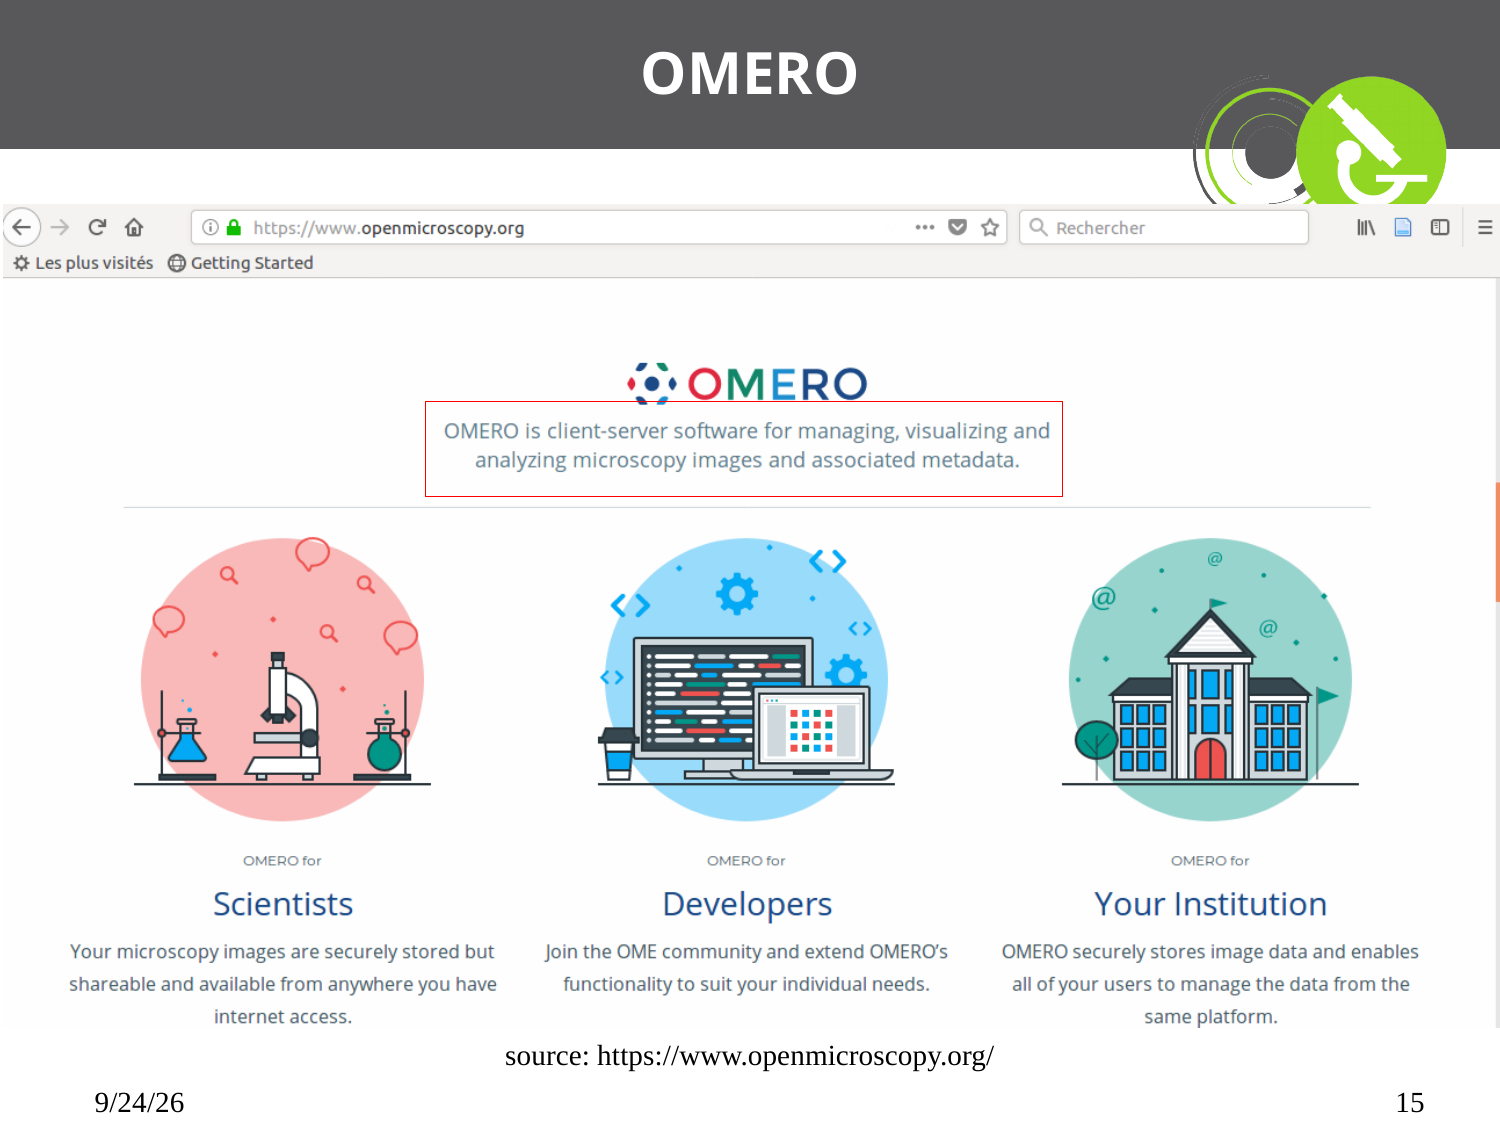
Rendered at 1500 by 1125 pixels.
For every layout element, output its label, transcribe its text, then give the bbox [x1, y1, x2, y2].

picture [3, 69, 1500, 1028]
title OMERO [75, 0, 1425, 166]
text_box [425, 401, 1063, 497]
